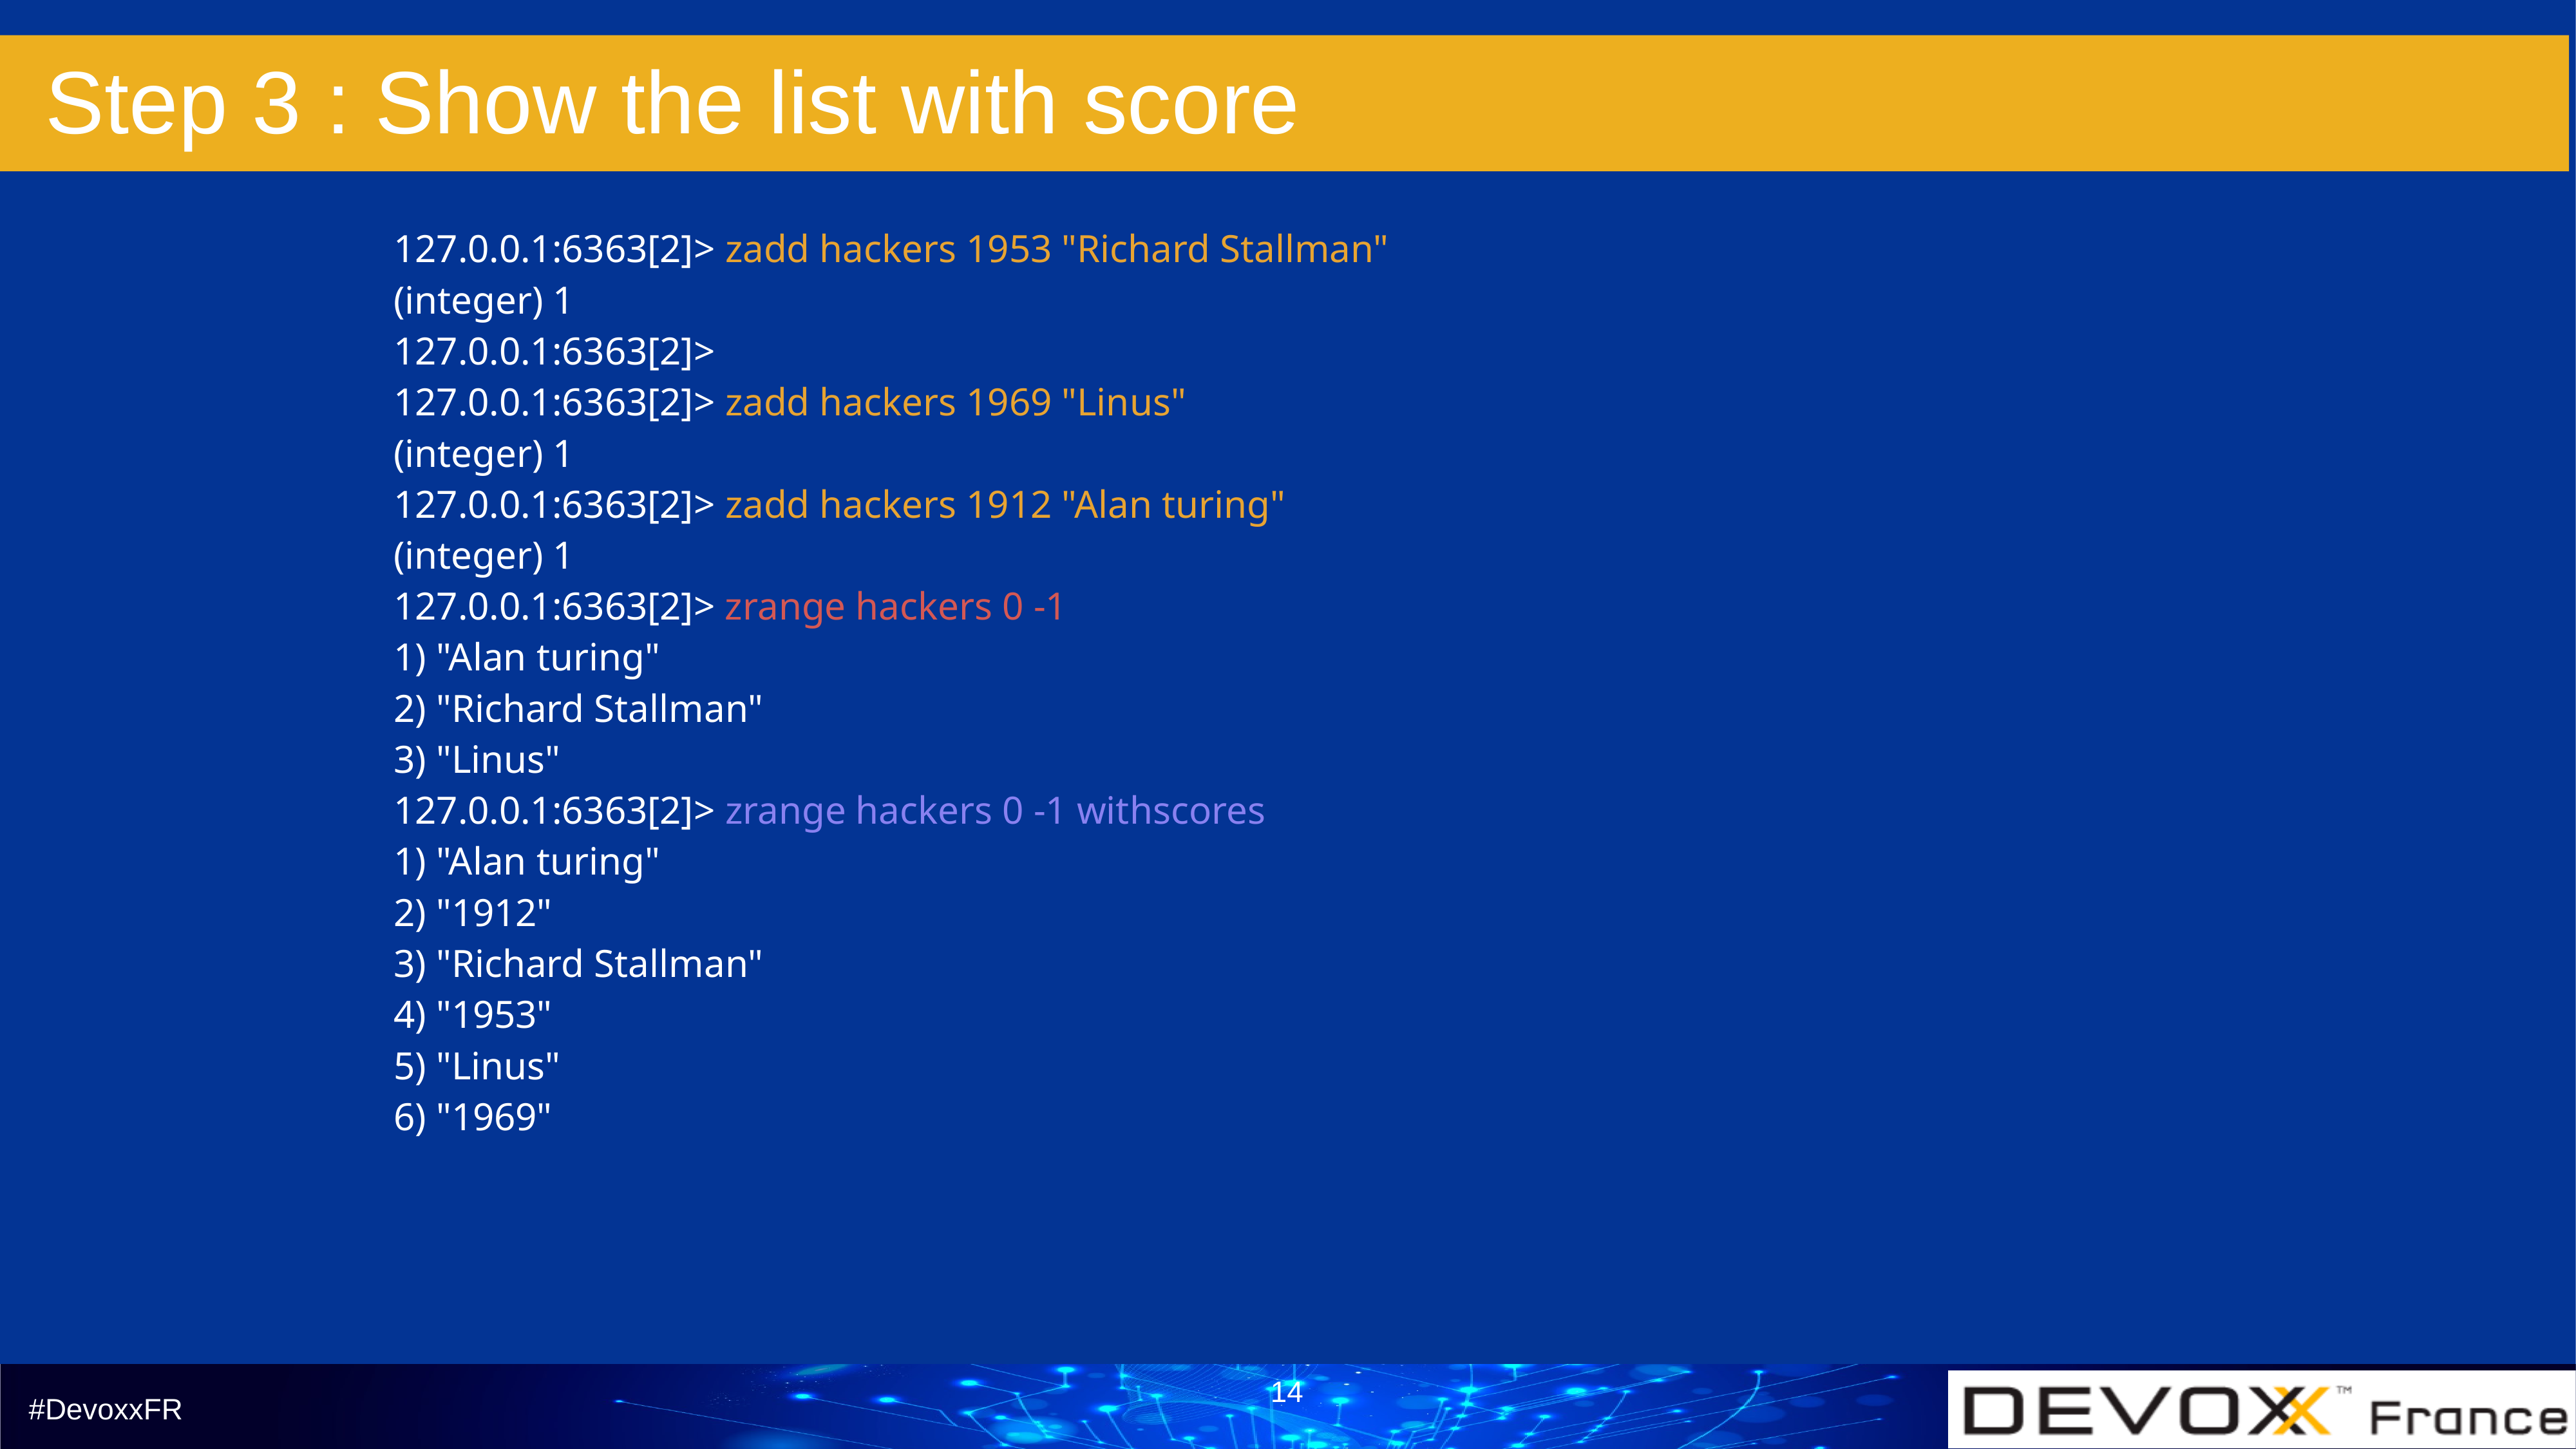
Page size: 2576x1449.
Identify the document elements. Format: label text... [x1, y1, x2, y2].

slide_number 14 [1263, 1375, 1311, 1427]
picture [1309, 1442, 1326, 1449]
picture [0, 1364, 2576, 1449]
title Step 3 : Show the list with score [0, 35, 2570, 171]
list 127.0.0.1:6363[2]> zadd hackers 1953 "Richard Stallman" (integer) 1 127.0.0.1:6363[2]> 127.0.0.1:6363[2]> zadd hackers 1969 "Linus" (integer) 1 127.0.0.1:6363[2]> zadd hackers 1912 "Alan turing" (integer) 1 127.0.0.1:6363[2]> zrange hackers 0 -1 1) "Alan turing" 2) "Richard Stallman" 3) "Linus" 127.0.0.1:6363[2]> zrange hackers 0 -1 withscores 1) "Alan turing" 2) "1912" 3) "Richard Stallman" 4) "1953" 5) "Linus" 6) "1969" [393, 222, 2183, 1314]
